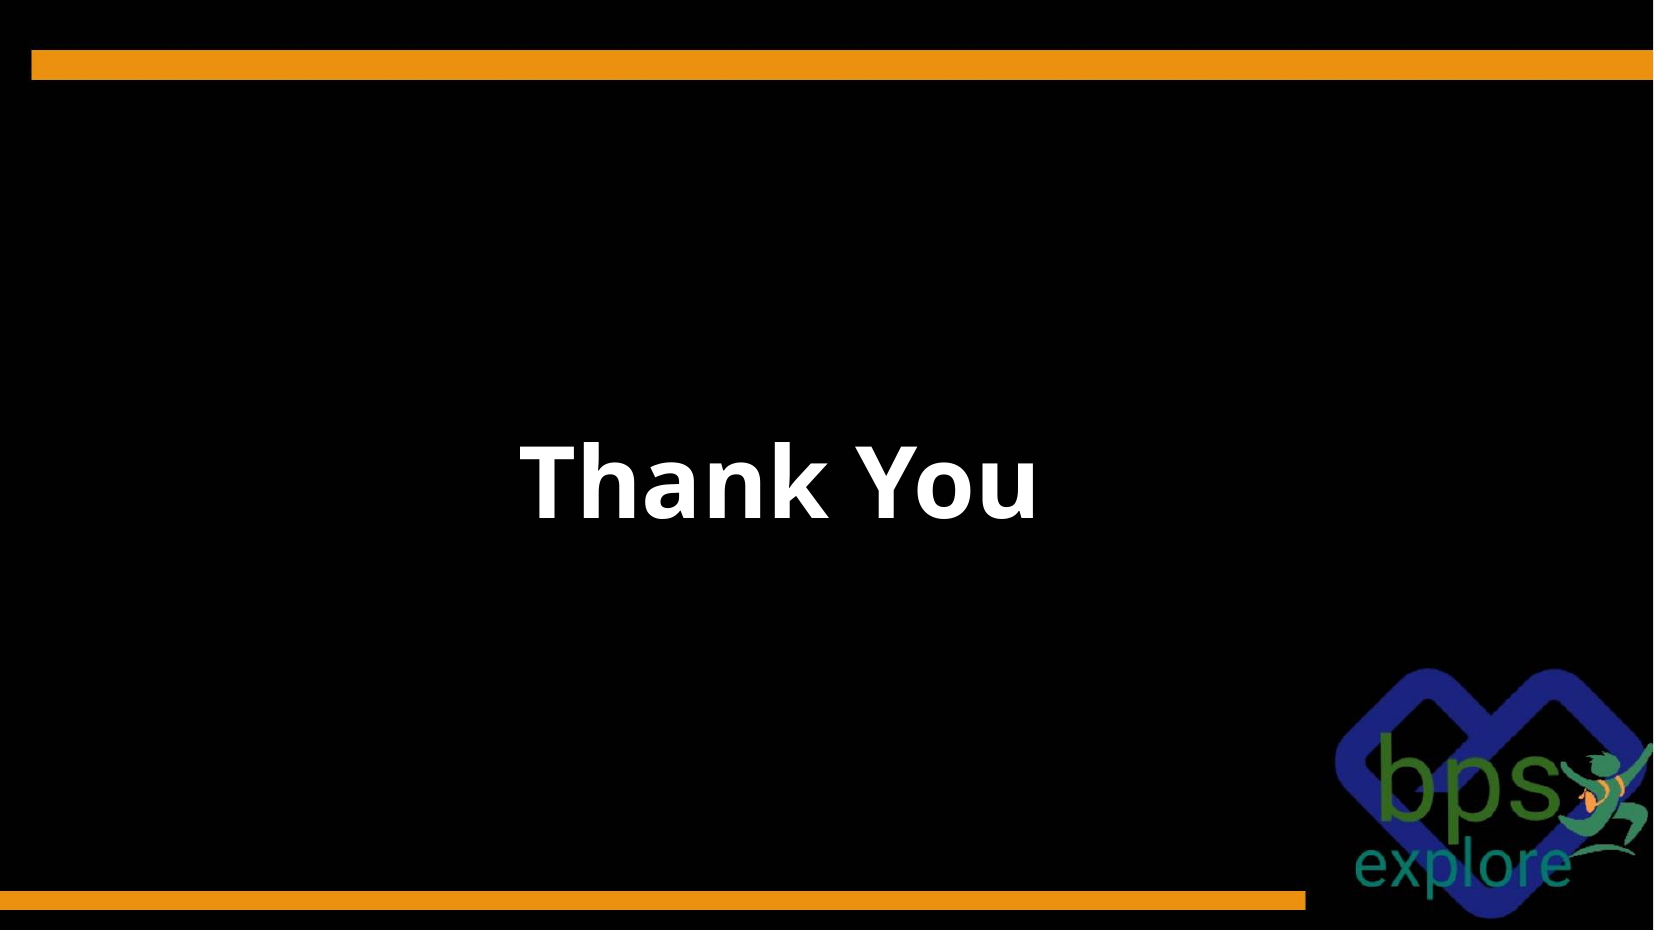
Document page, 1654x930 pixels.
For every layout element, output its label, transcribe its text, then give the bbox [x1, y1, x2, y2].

text_box Thank You [329, 263, 1230, 697]
title [35, 48, 1524, 205]
picture [0, 0, 1654, 930]
